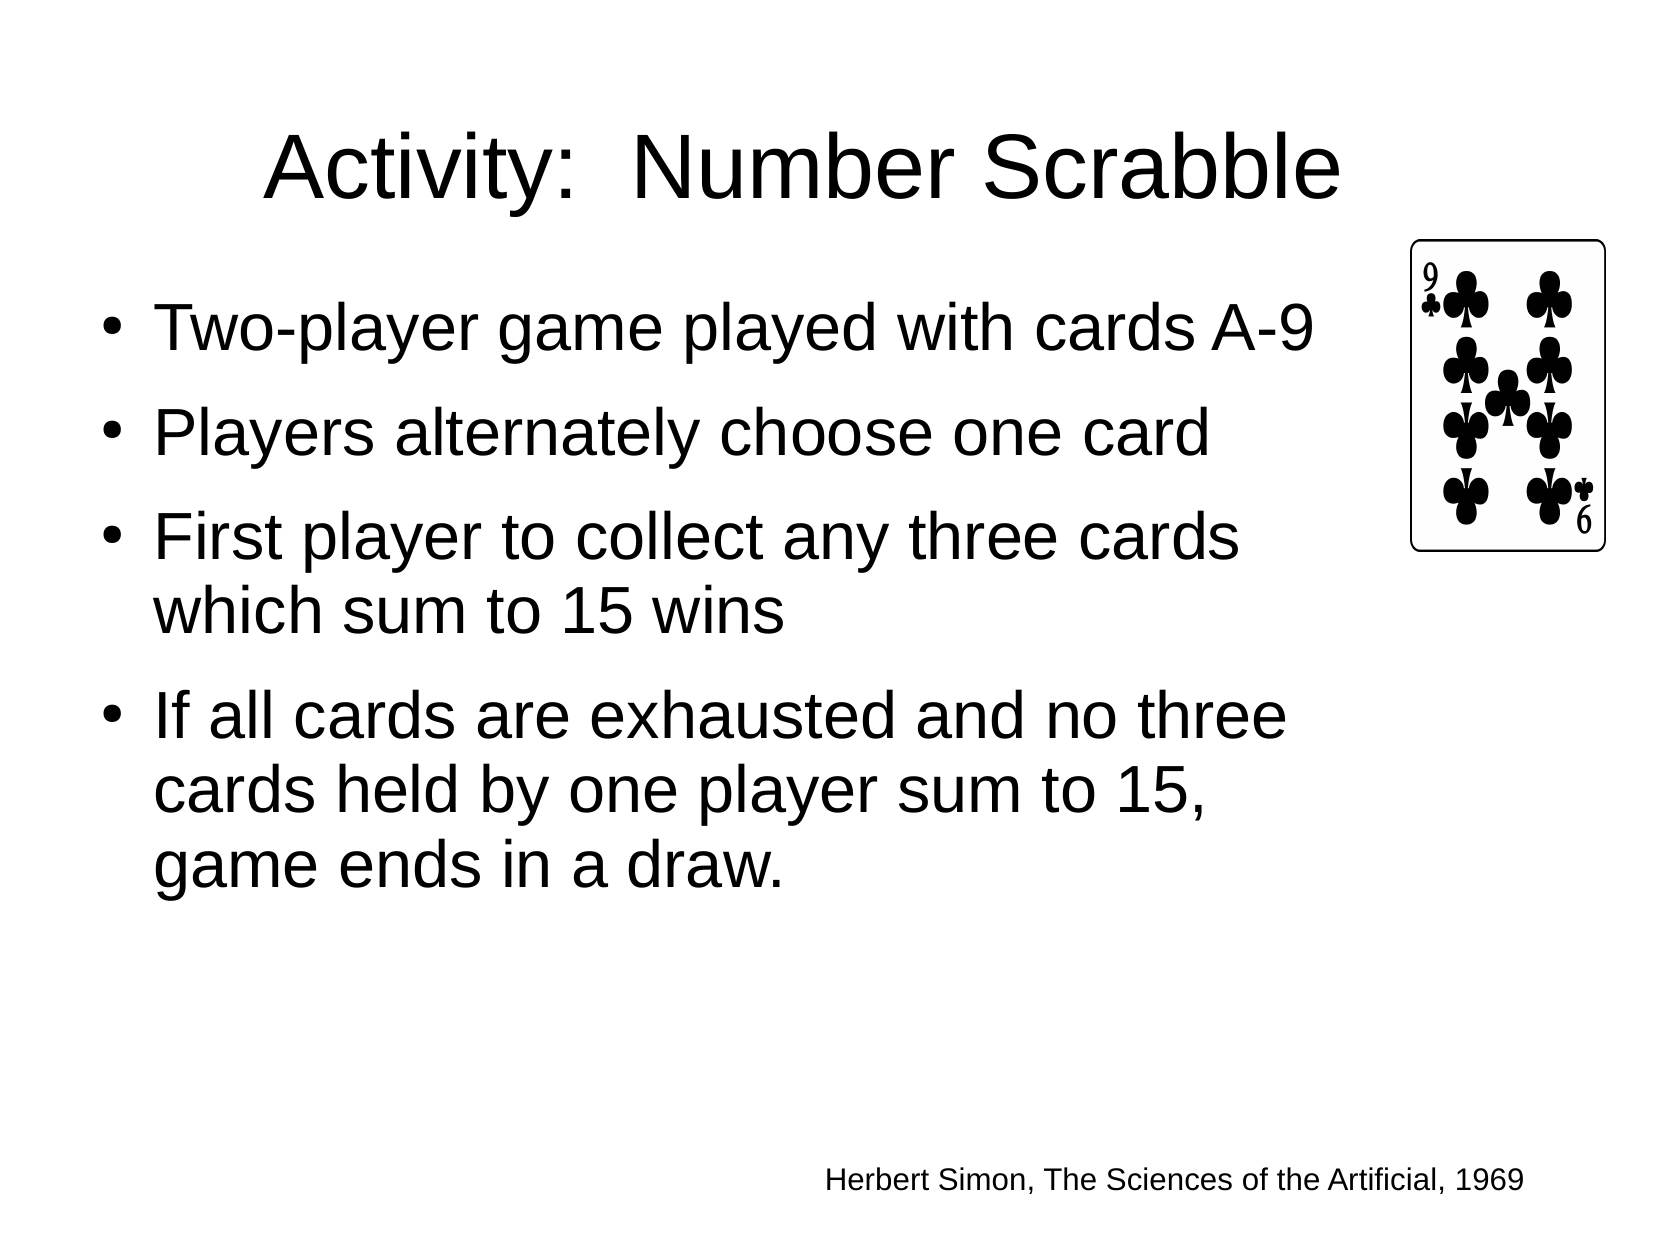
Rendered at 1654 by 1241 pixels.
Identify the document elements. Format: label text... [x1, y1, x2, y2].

text_box Herbert Simon, The Sciences of the Artificial, 1969 [810, 1155, 1654, 1241]
picture [1410, 239, 1606, 552]
title Activity: Number Scrabble [60, 62, 1549, 271]
list Two-player game played with cards A-9 Players alternately choose one card First player to collect any three cards which sum to 15 wins If all cards are exhausted and no three cards held by one player sum to 15, game ends in a draw. [82, 290, 1351, 1109]
